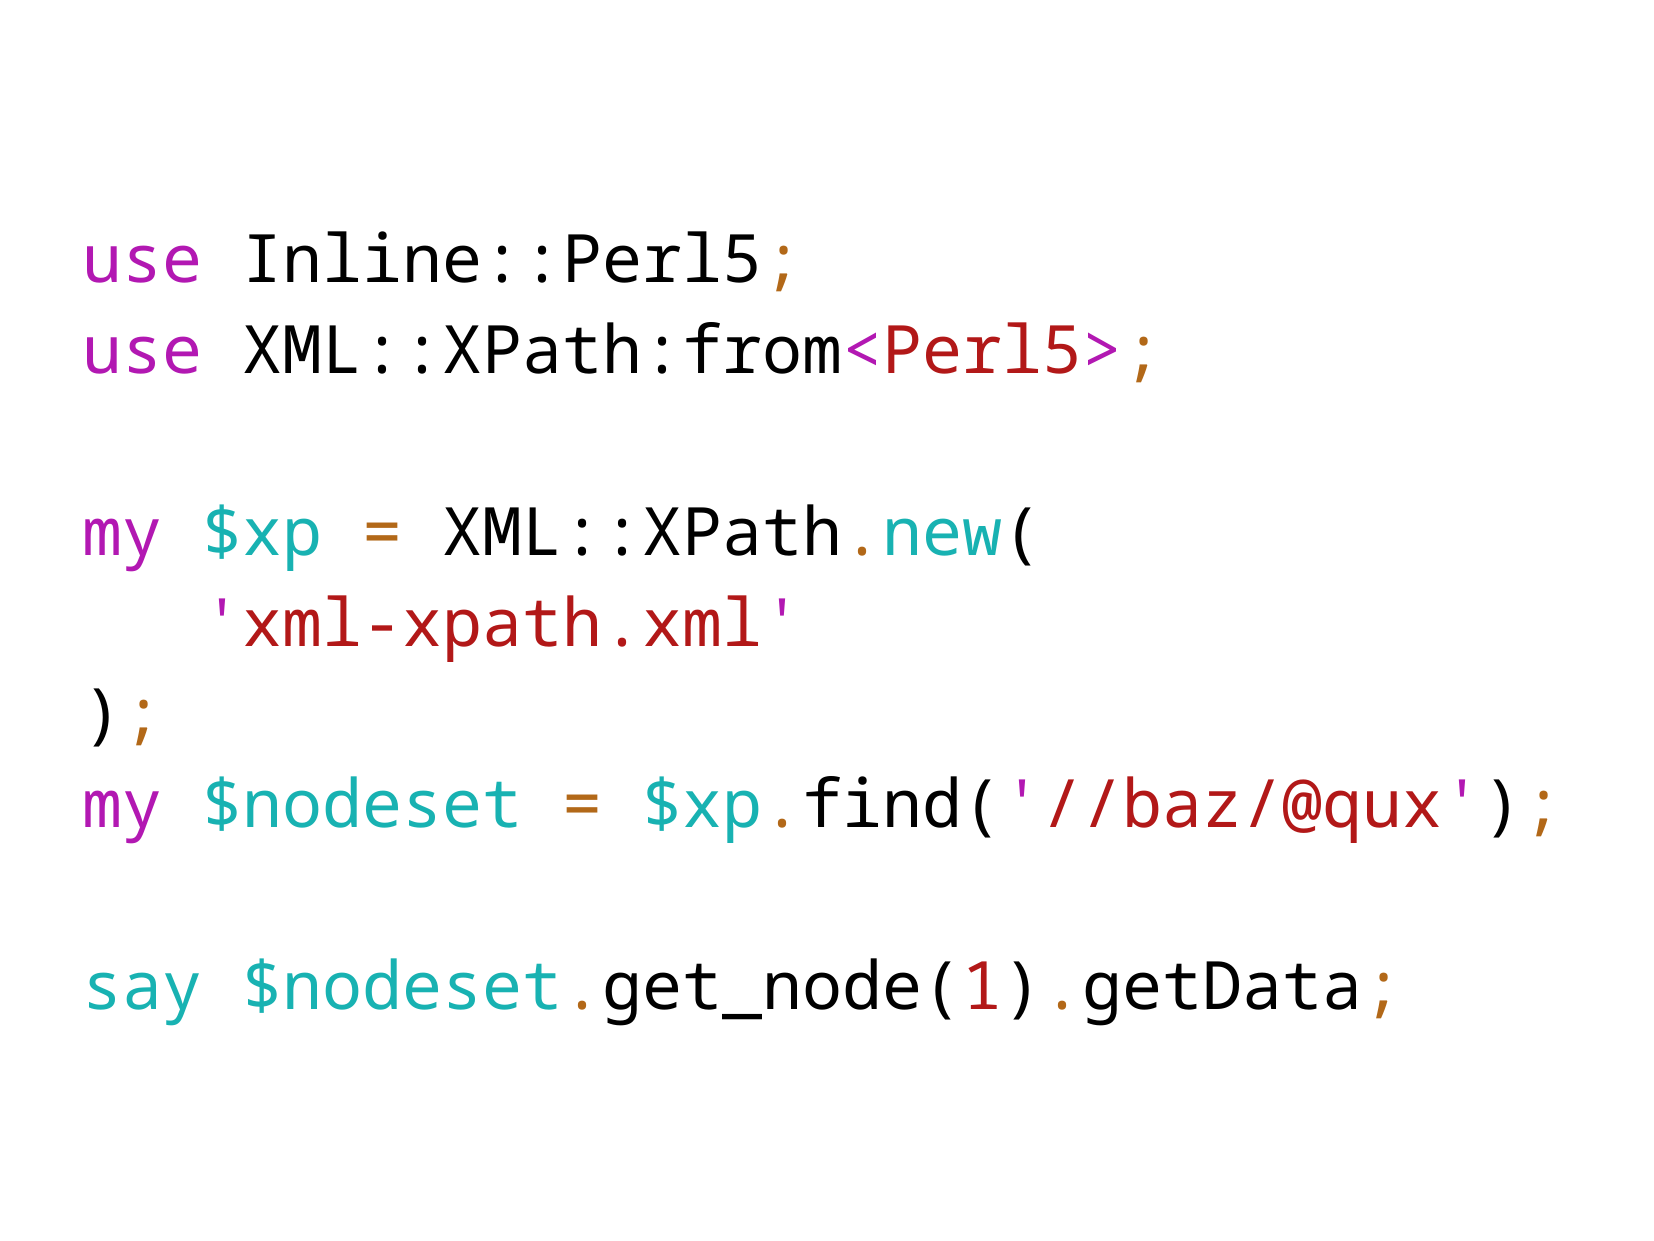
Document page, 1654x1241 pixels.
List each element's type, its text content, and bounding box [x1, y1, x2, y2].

subtitle use Inline::Perl5; use XML::XPath:from<Perl5>; my $xp = XML::XPath.new( 'xml-xpath.xml' ); my $nodeset = $xp.find('//baz/@qux'); say $nodeset.get_node(1).getData; [82, 140, 1571, 1101]
